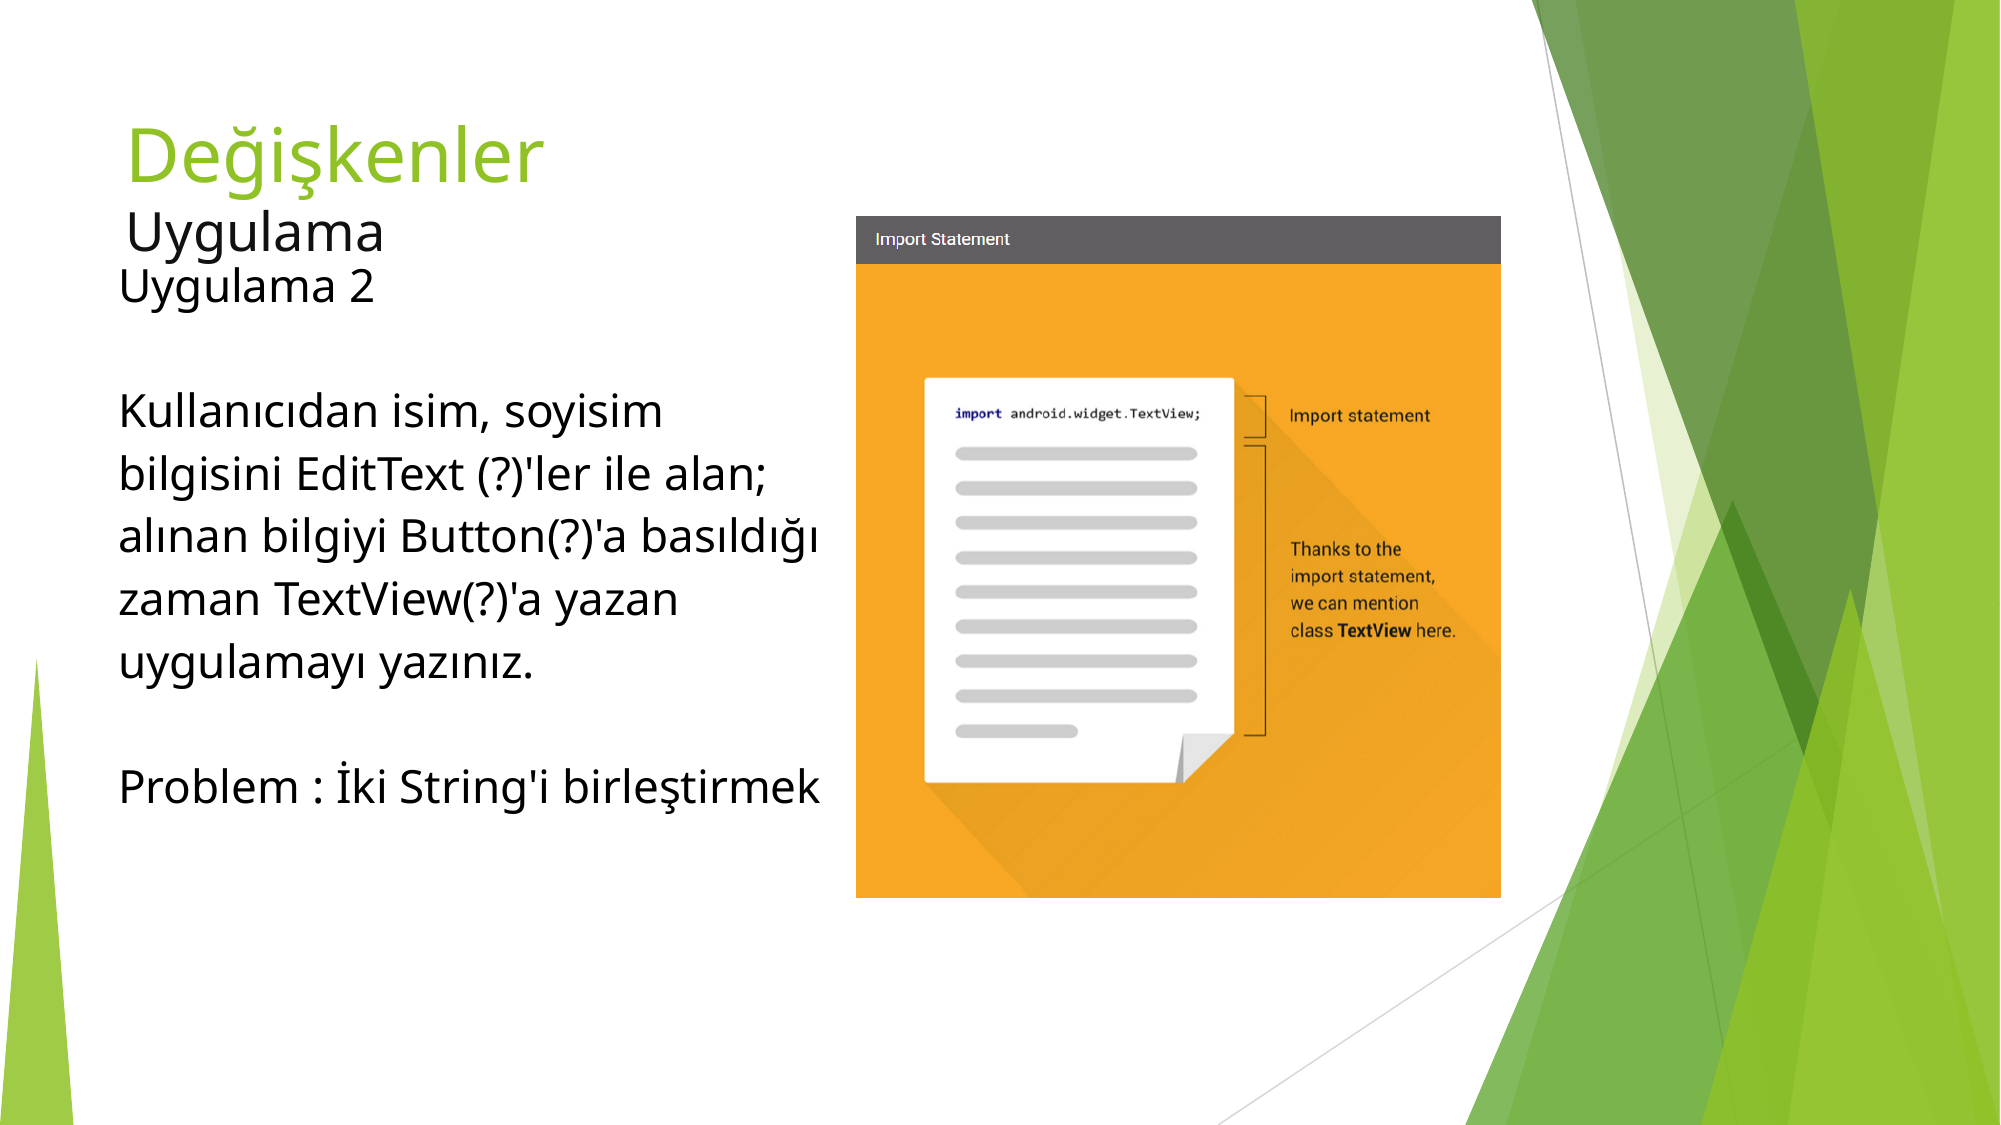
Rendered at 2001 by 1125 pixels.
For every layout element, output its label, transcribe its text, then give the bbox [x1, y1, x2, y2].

title Değişkenler Uygulama [111, 99, 1522, 317]
text_box Uygulama 2 Kullanıcıdan isim, soyisim bilgisini EditText (?)'ler ile alan; alınan bilgiyi Button(?)'a basıldığı zaman TextView(?)'a yazan uygulamayı yazınız. Problem : İki String'i birleştirmek [118, 200, 827, 933]
picture [856, 216, 1501, 898]
